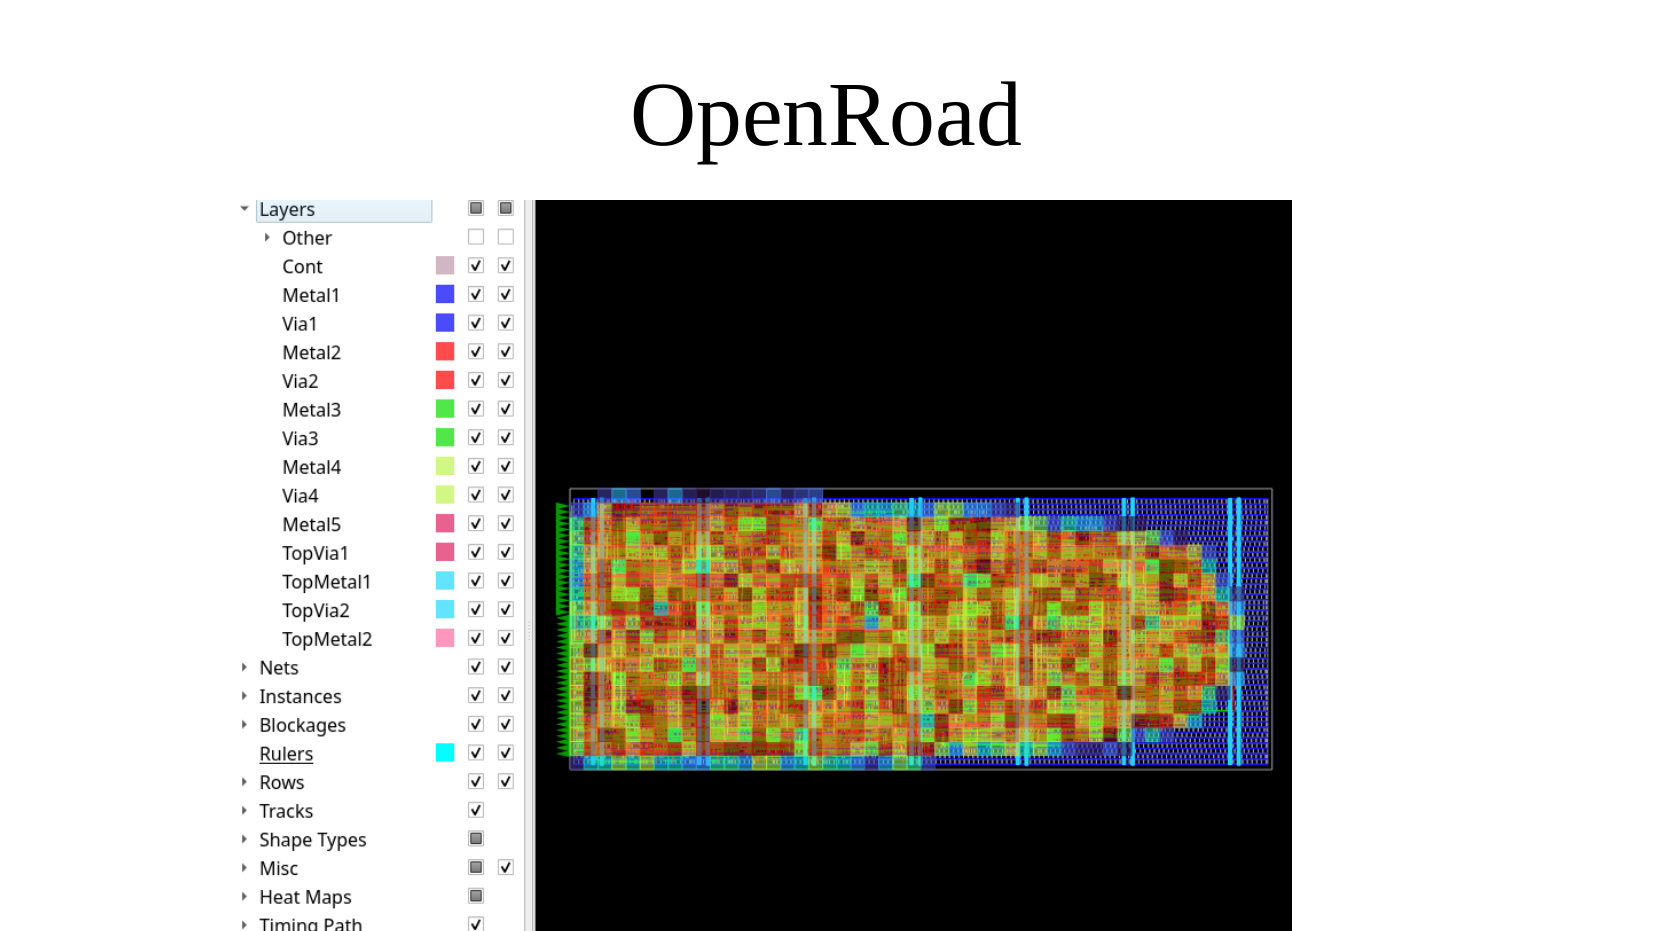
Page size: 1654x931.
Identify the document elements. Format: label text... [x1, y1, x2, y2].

picture [240, 200, 1292, 931]
title OpenRoad [82, 37, 1571, 193]
